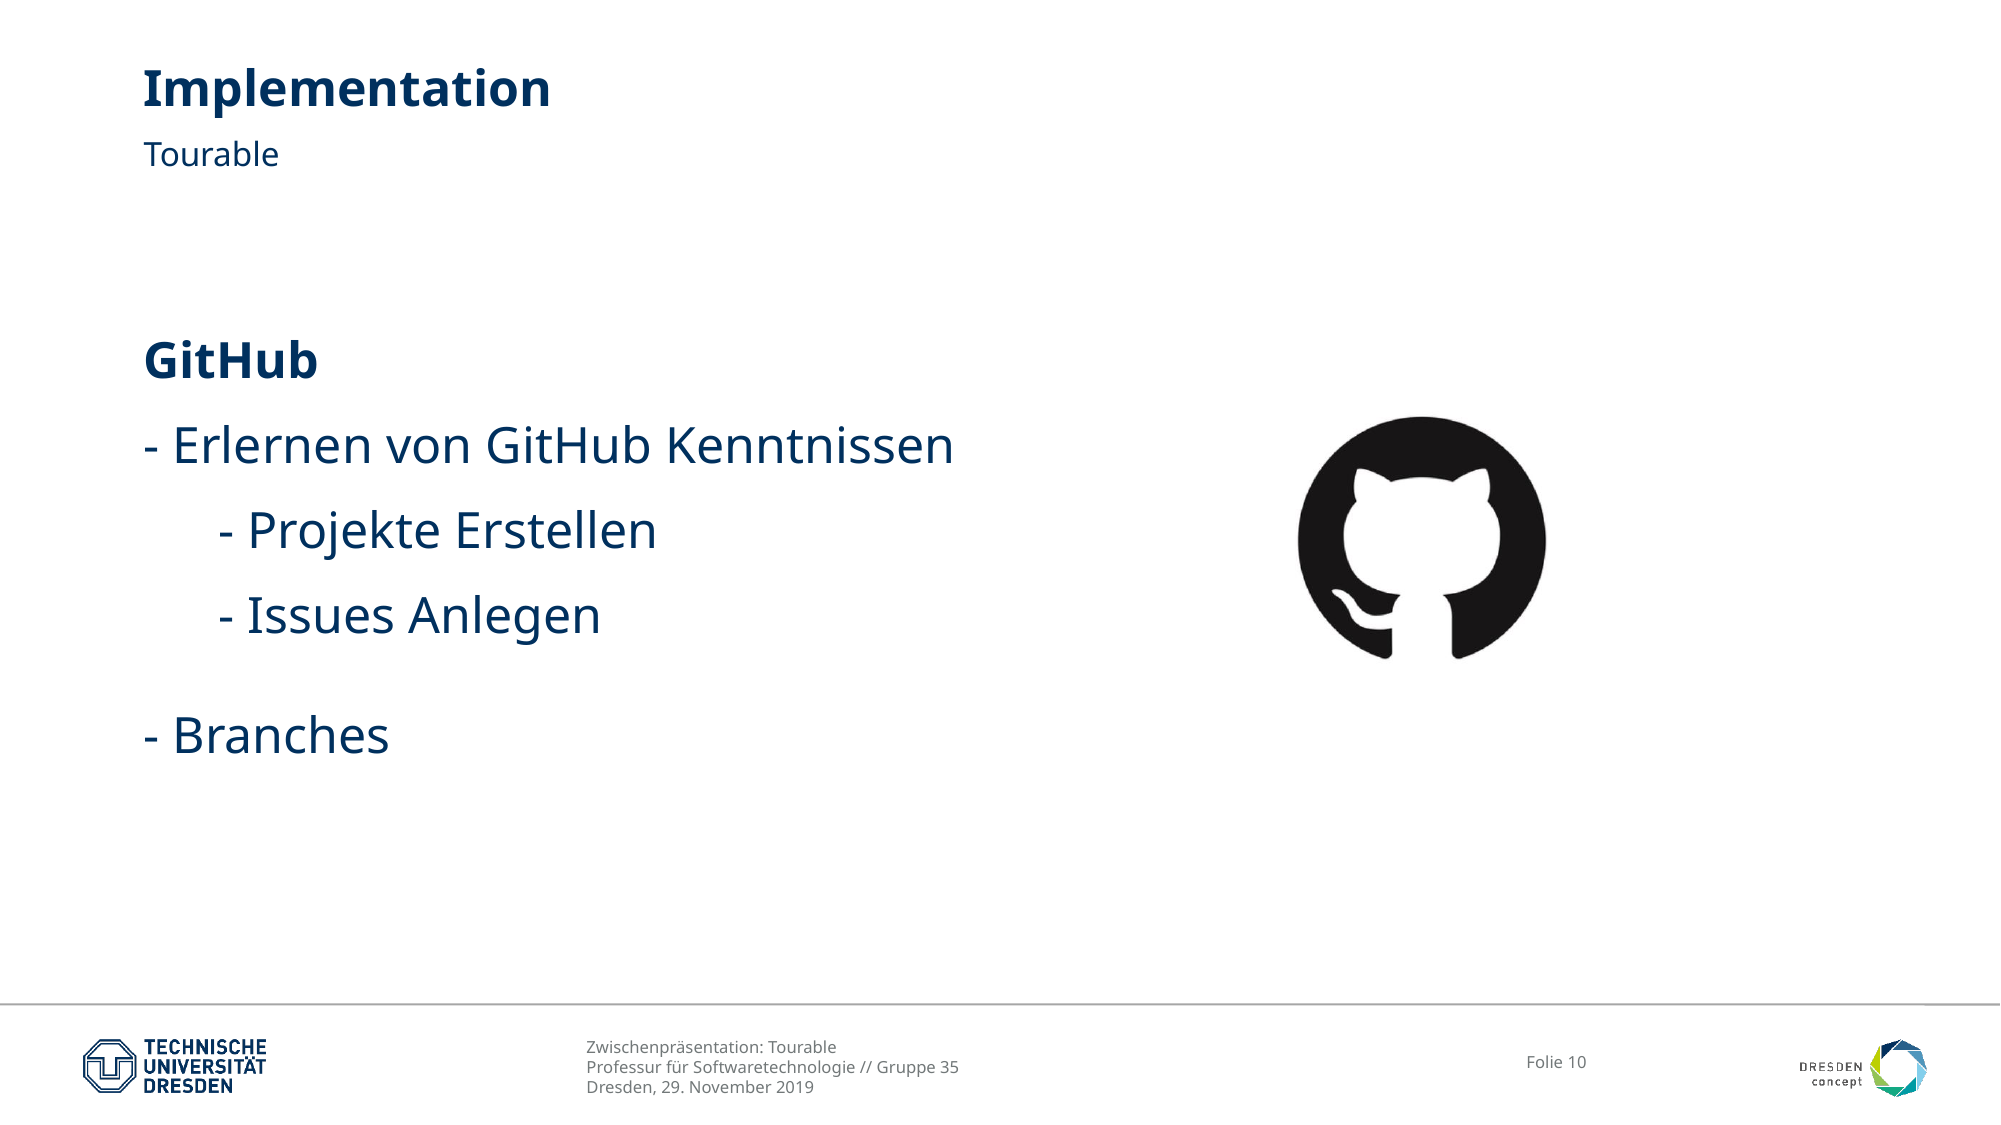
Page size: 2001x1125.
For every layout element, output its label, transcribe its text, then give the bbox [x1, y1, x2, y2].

picture [1800, 1039, 1927, 1097]
picture [83, 1039, 266, 1093]
list GitHub - Erlernen von GitHub Kenntnissen - Projekte Erstellen - Issues Anlegen - Branches [143, 243, 1880, 957]
title Implementation Tourable [143, 56, 1880, 169]
picture [1020, 325, 1797, 706]
